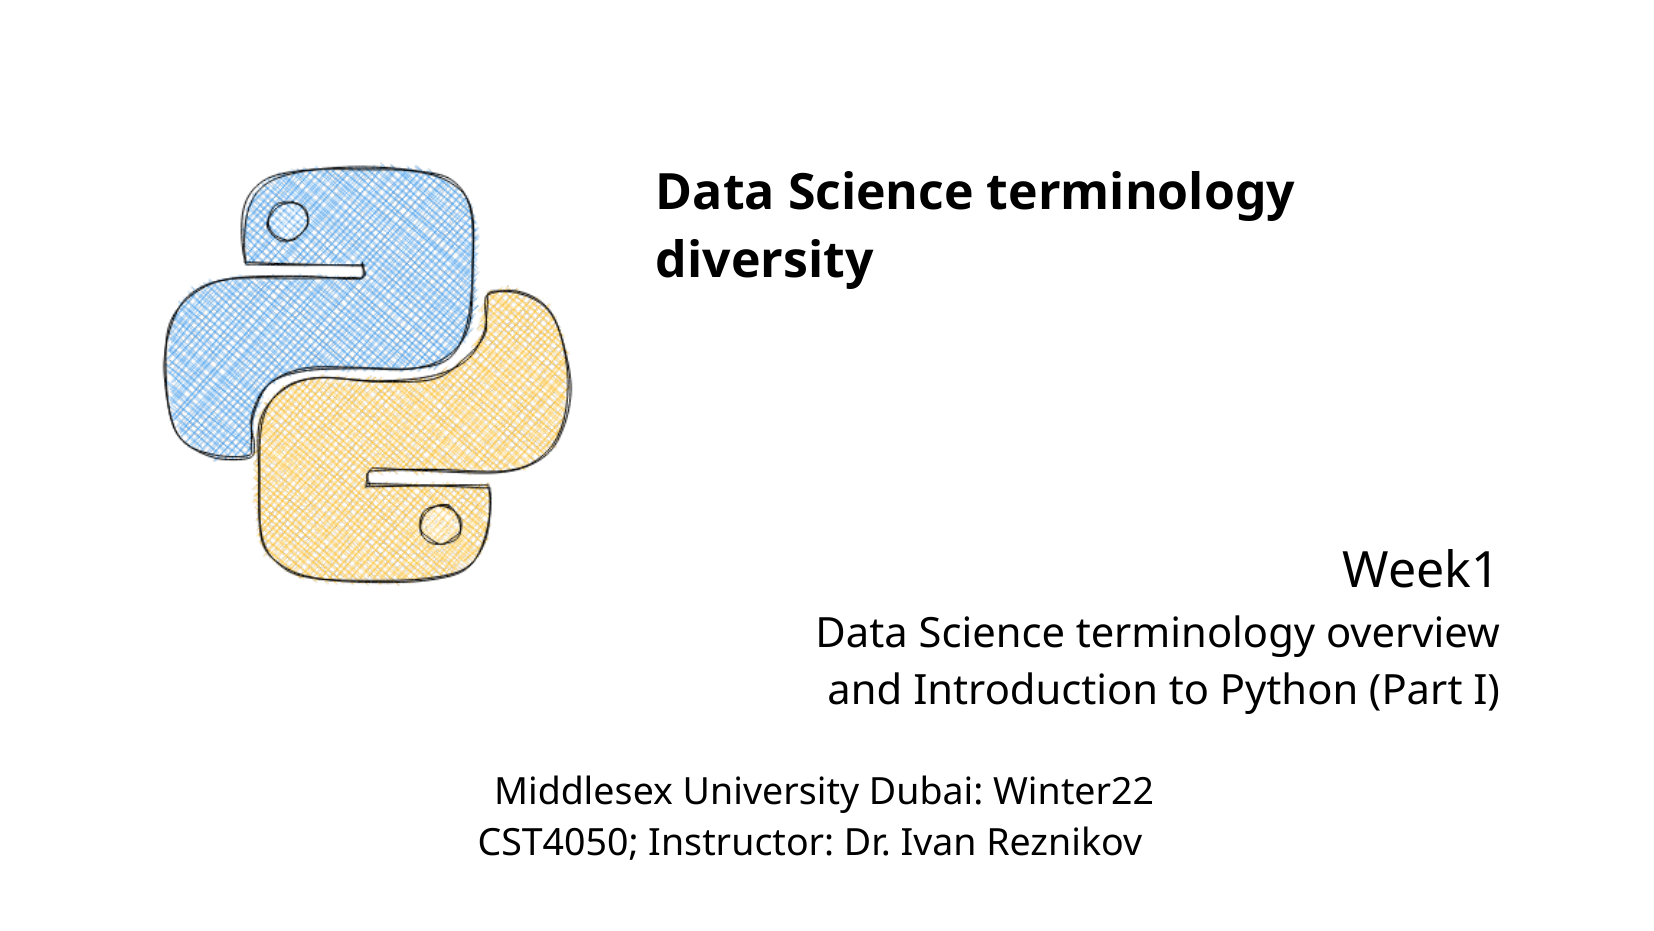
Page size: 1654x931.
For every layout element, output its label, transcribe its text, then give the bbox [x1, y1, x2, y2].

text_box Data Science terminology diversity [585, 156, 1501, 277]
text_box Middlesex University Dubai: Winter22 CST4050; Instructor: Dr. Ivan Reznikov [375, 764, 1246, 871]
text_box Week1 Data Science terminology overview and Introduction to Python (Part I) [742, 534, 1501, 676]
picture [150, 153, 601, 601]
